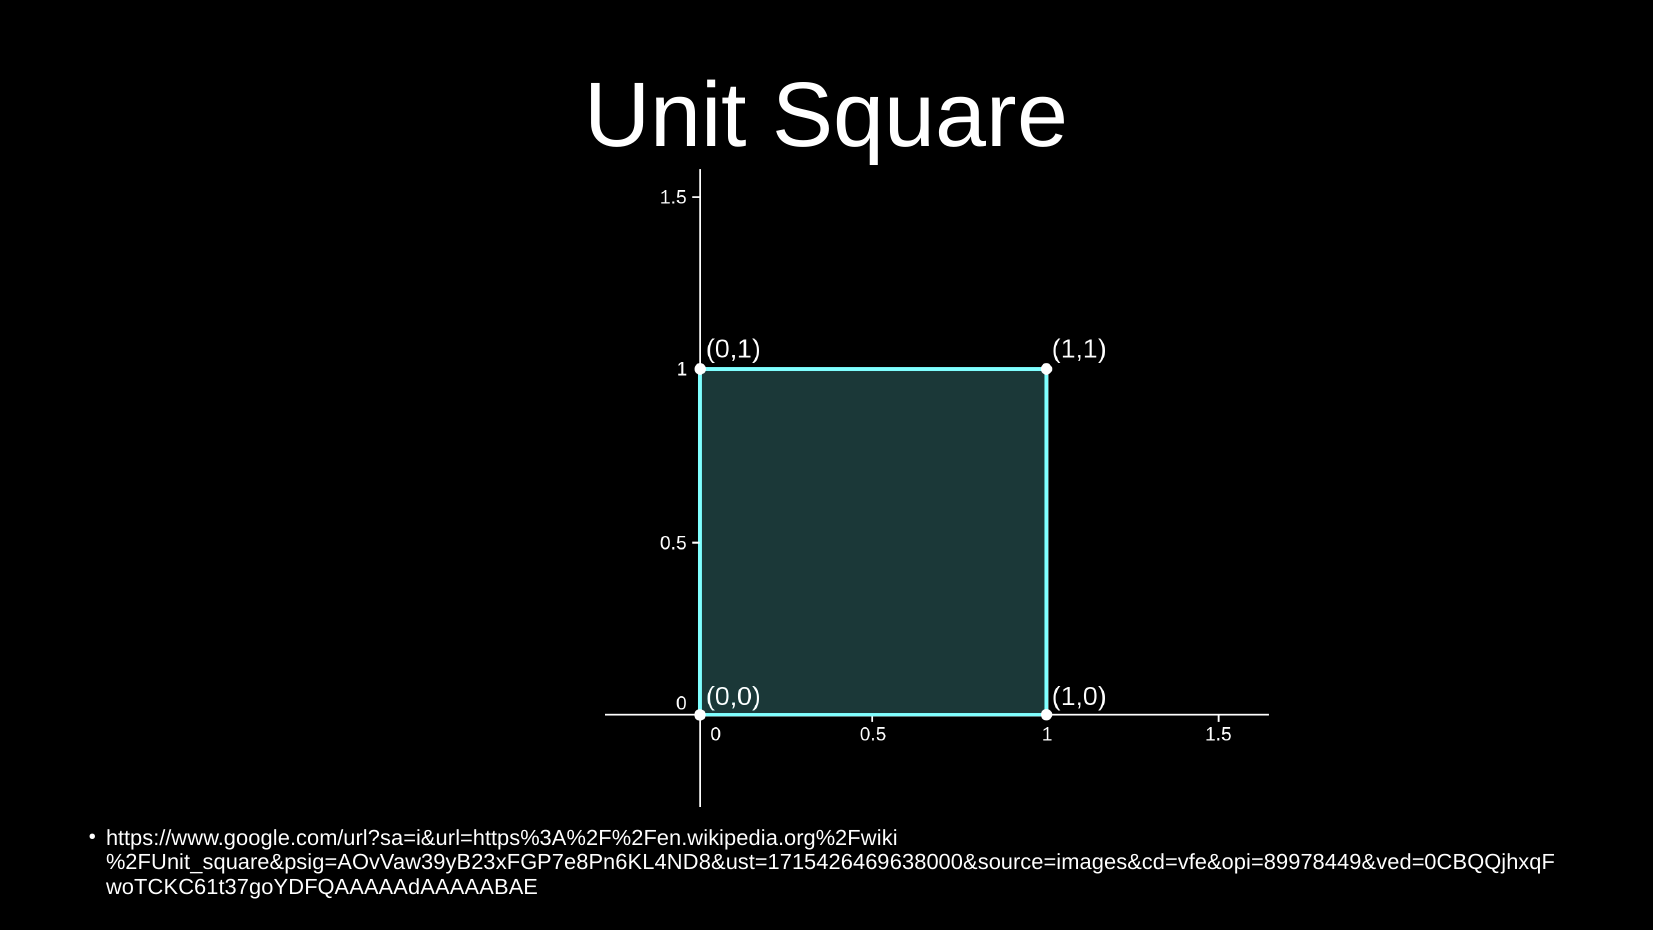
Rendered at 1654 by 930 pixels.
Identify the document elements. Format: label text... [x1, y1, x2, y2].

list https://www.google.com/url?sa=i&url=https%3A%2F%2Fen.wikipedia.org%2Fwiki%2FUnit_square&psig=AOvVaw39yB23xFGP7e8Pn6KL4ND8&ust=1715426469638000&source=images&cd=vfe&opi=89978449&ved=0CBQQjhxqFwoTCKC61t37goYDFQAAAAAdAAAAABAE [82, 825, 1571, 901]
picture [605, 169, 1269, 808]
title Unit Square [82, 37, 1571, 193]
